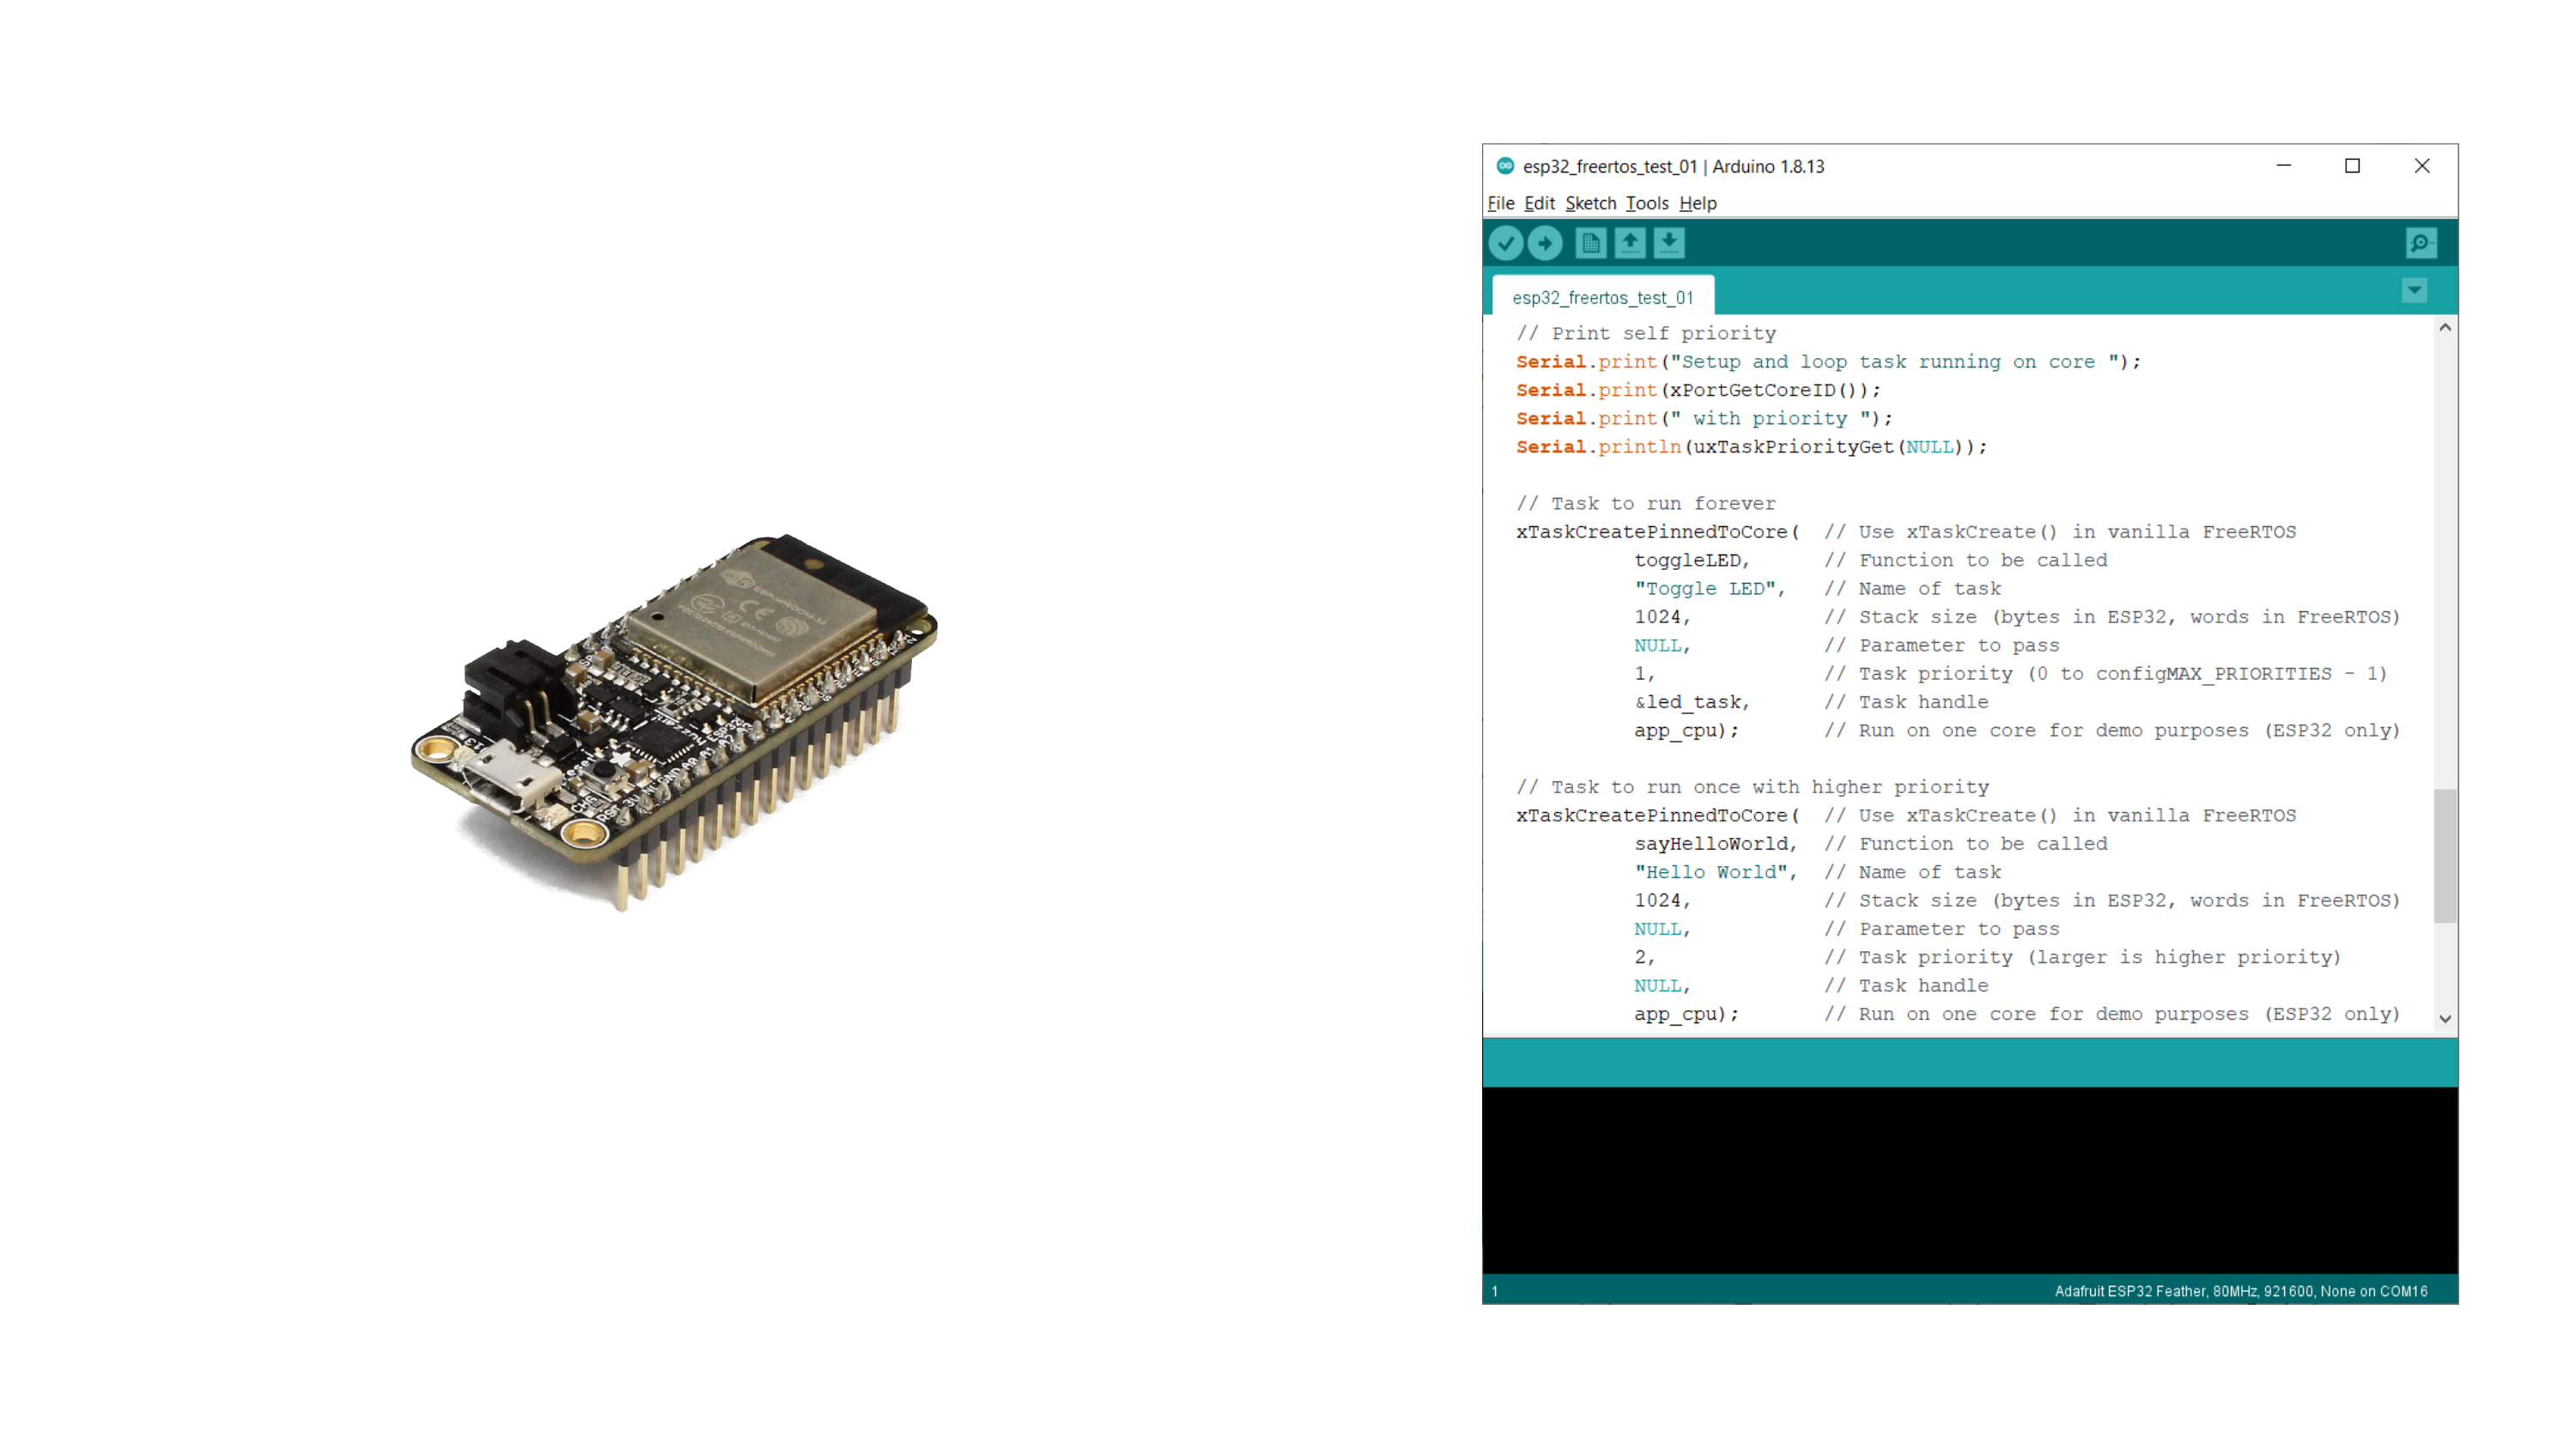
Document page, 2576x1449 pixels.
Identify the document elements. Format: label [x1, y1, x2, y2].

picture [404, 526, 944, 922]
picture [1482, 143, 2459, 1305]
